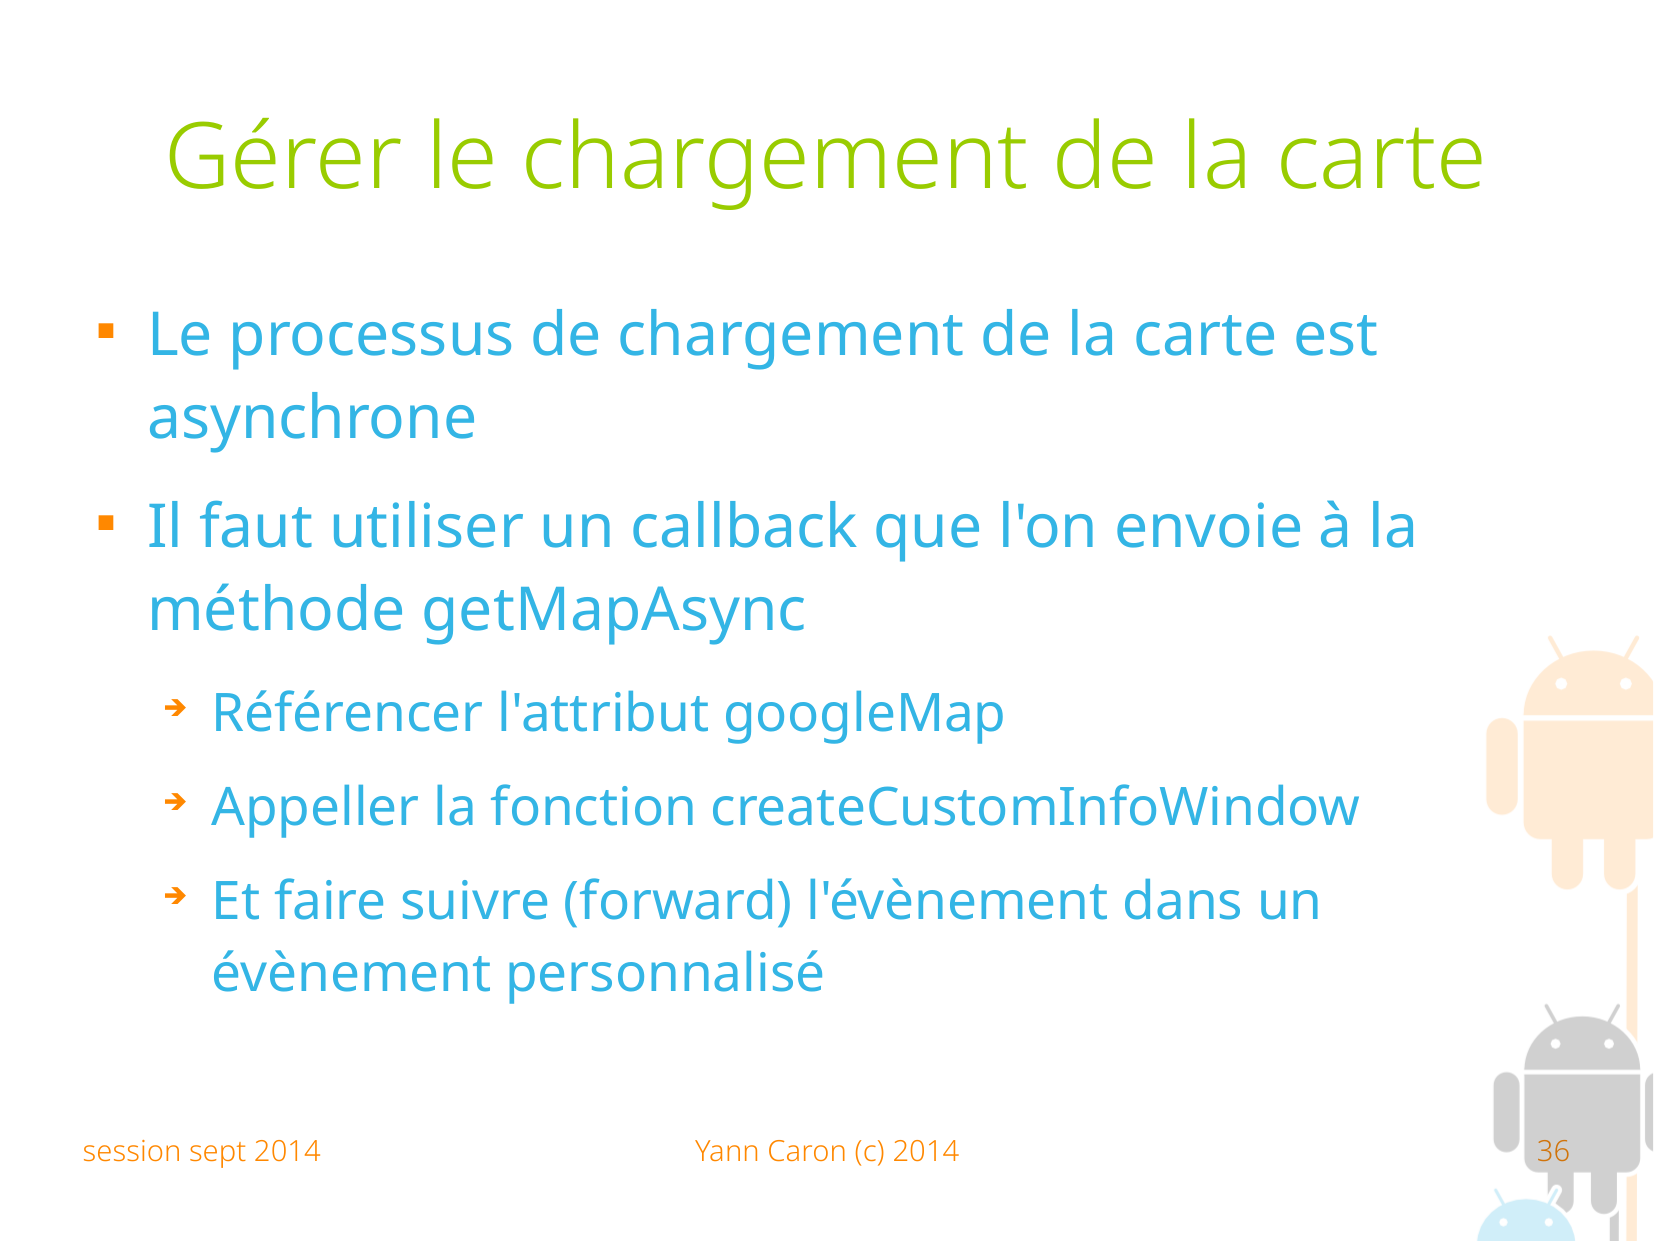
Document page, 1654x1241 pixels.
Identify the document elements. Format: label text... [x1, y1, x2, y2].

title Gérer le chargement de la carte [82, 49, 1571, 257]
picture [240, 423, 1654, 1241]
list Le processus de chargement de la carte est asynchrone Il faut utiliser un callback que l'on envoie à la méthode getMapAsync Référencer l'attribut googleMap Appeller la fonction createCustomInfoWindow Et faire suivre (forward) l'évènement dans un évènement personnalisé [82, 290, 1571, 1010]
